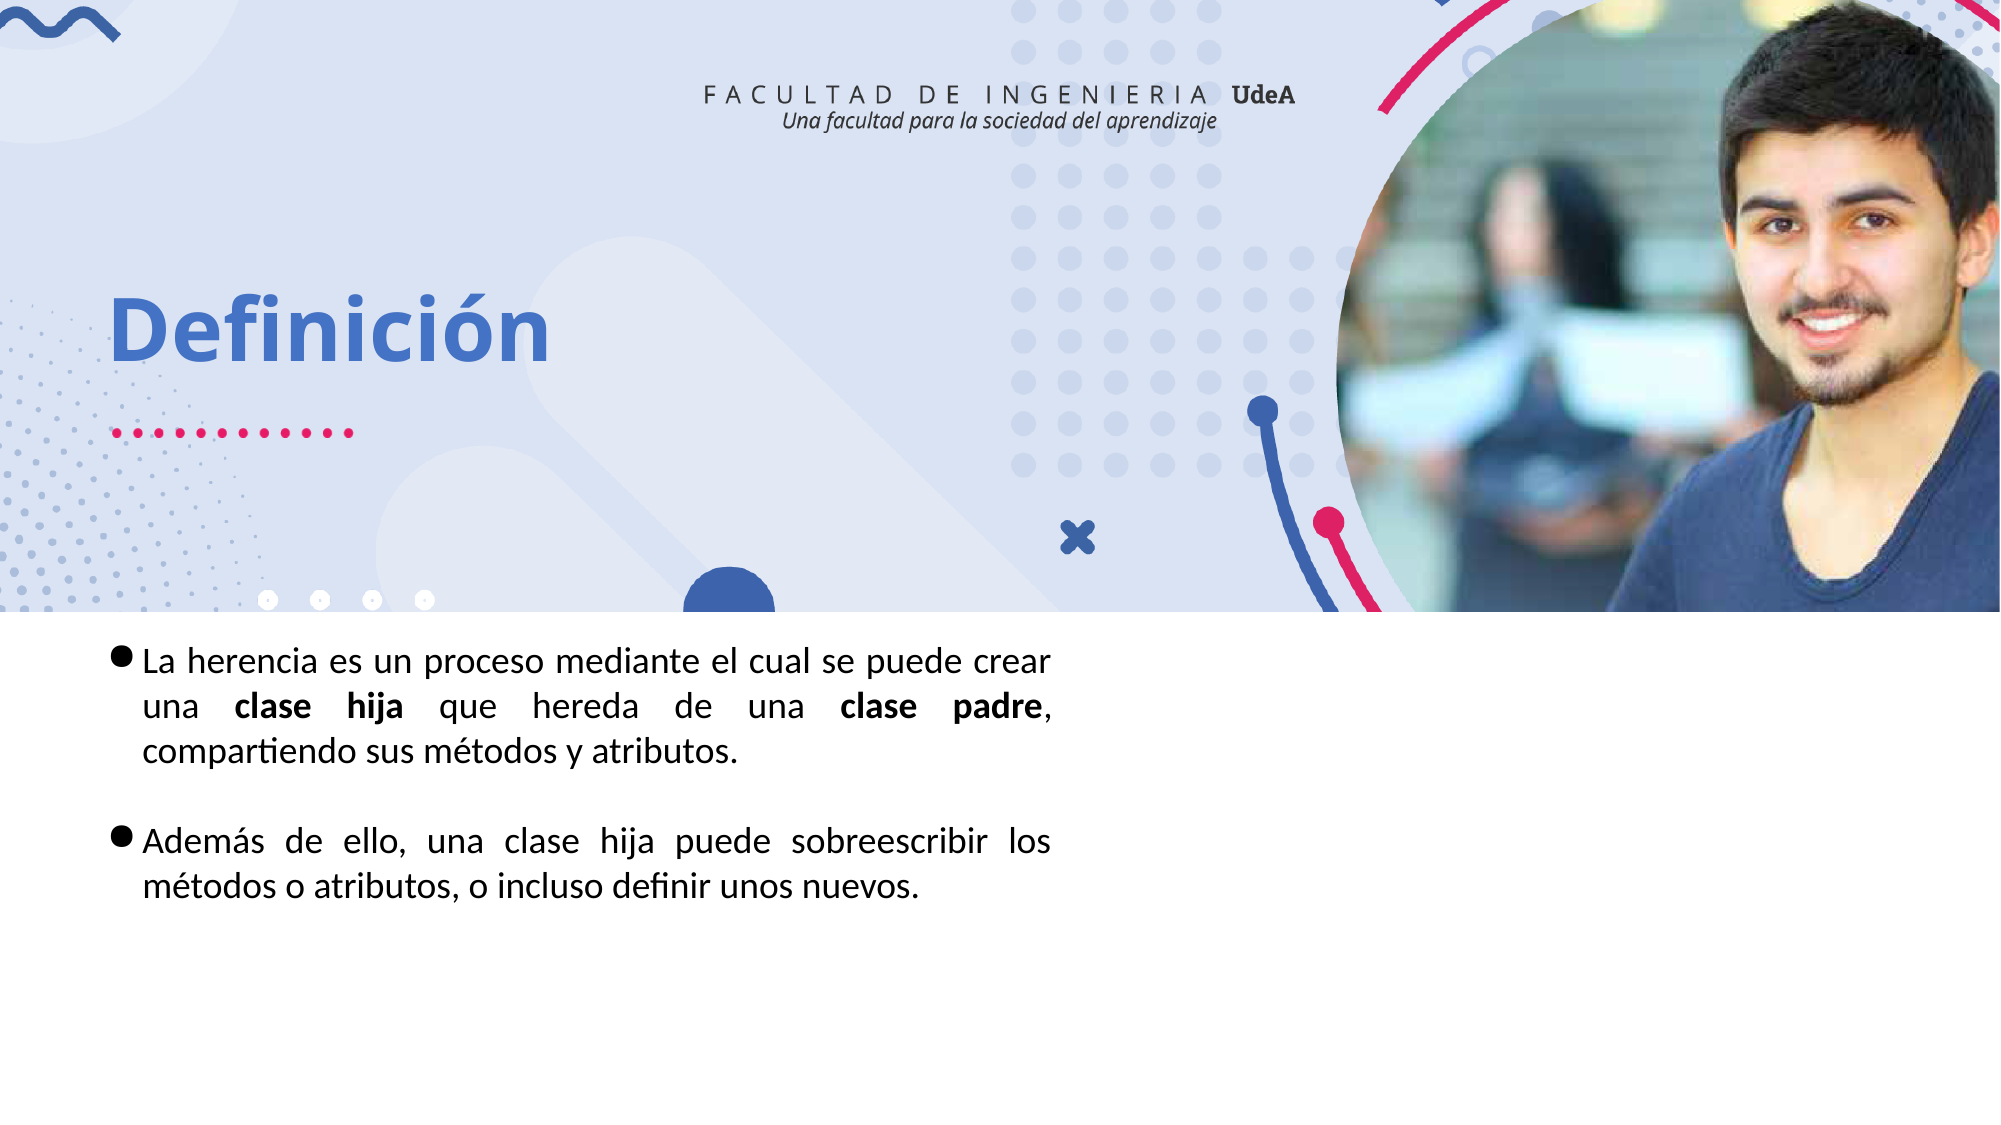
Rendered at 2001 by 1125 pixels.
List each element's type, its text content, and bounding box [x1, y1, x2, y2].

text_box La herencia es un proceso mediante el cual se puede crear una clase hija que hereda de una clase padre, compartiendo sus métodos y atributos. Además de ello, una clase hija puede sobreescribir los métodos o atributos, o incluso definir unos nuevos. [92, 628, 1068, 914]
picture [0, 0, 2000, 612]
text_box Definición [92, 277, 988, 389]
